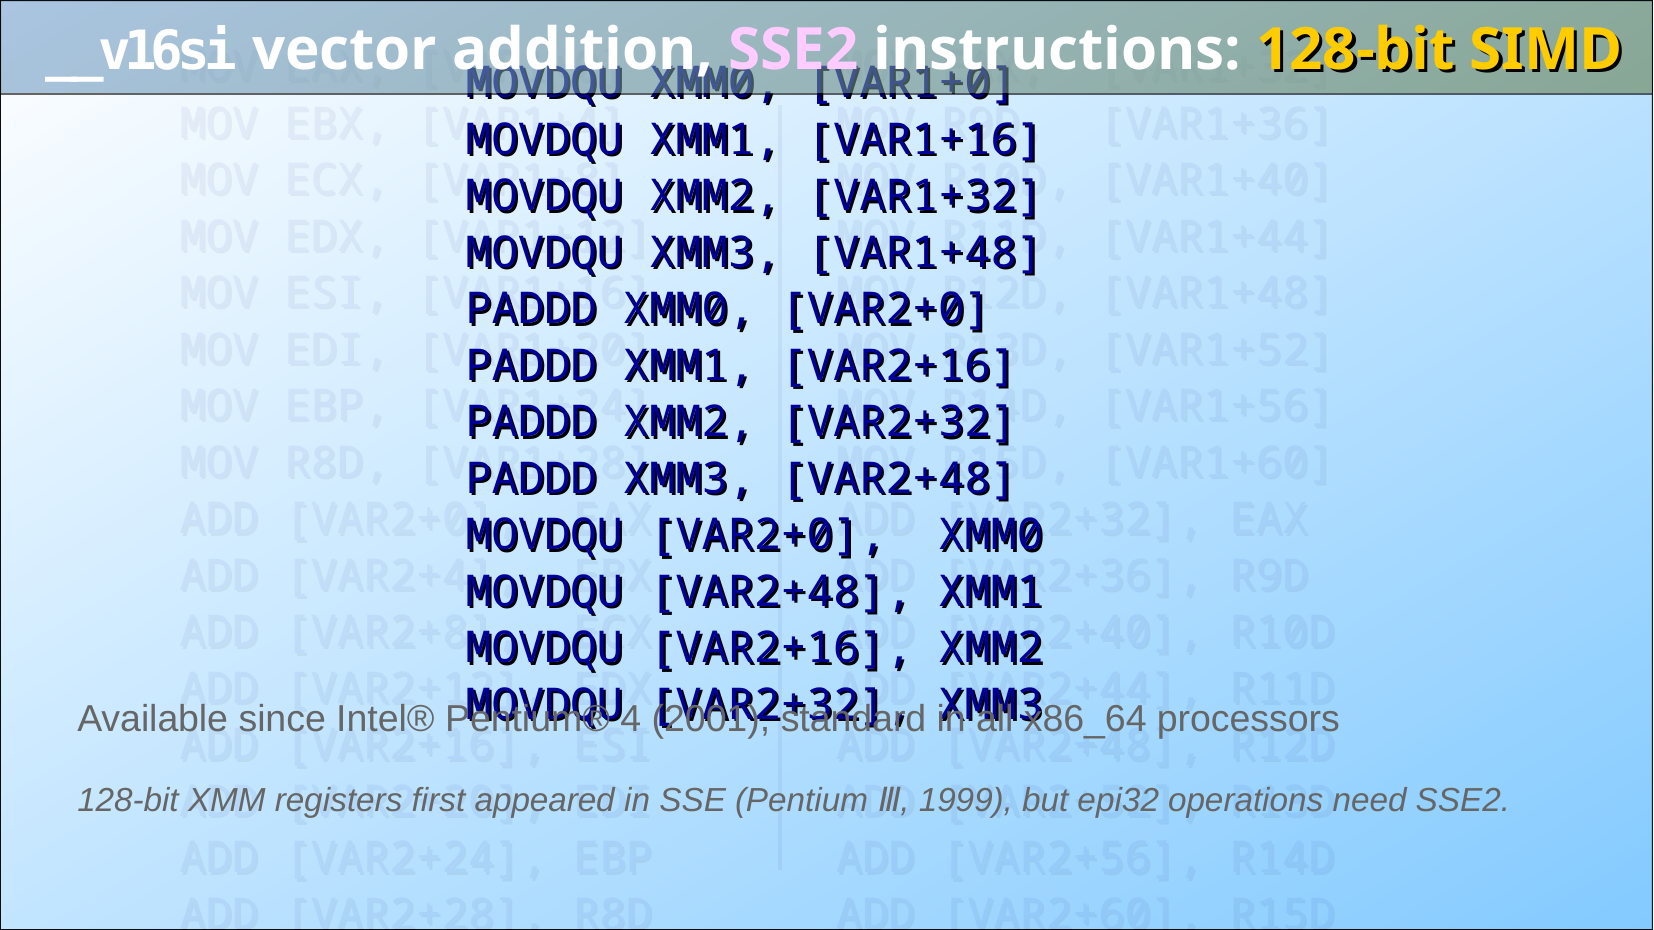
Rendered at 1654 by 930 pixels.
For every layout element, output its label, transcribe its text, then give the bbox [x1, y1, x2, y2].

text_box [591, 93, 606, 99]
text_box Available since Intel® Pentium® 4 (2001), standard in all x86_64 processors 128-bit XMM registers first appeared in SSE (Pentium Ⅲ, 1999), but epi32 operations need SSE2. [62, 690, 1528, 827]
text_box [909, 93, 923, 99]
text_box [728, 93, 739, 99]
text_box [850, 93, 862, 99]
text_box [710, 93, 724, 99]
text_box [683, 93, 697, 99]
text_box [0, 85, 1653, 930]
text_box [771, 93, 816, 99]
text_box [748, 93, 765, 99]
text_box [616, 93, 653, 99]
text_box __v16si vector addition, SSE2 instructions: 128-bit SIMD [0, 0, 1653, 85]
text_box [984, 93, 1002, 99]
text_box [657, 93, 671, 99]
text_box [535, 93, 549, 99]
text_box [895, 93, 907, 99]
text_box [491, 93, 501, 99]
text_box MOVDQU XMM0, [VAR1+0] MOVDQU XMM1, [VAR1+16] MOVDQU XMM2, [VAR1+32] MOVDQU XMM3, [VAR1+48] PADDD XMM0, [VAR2+0] PADDD XMM1, [VAR2+16] PADDD XMM2, [VAR2+32] PADDD XMM3, [VAR2+48] MOVDQU [VAR2+0], XMM0 MOVDQU [VAR2+48], XMM1 MOVDQU [VAR2+16], XMM2 MOVDQU [VAR2+32], XMM3 [465, 99, 1456, 684]
text_box [823, 93, 846, 99]
text_box [672, 93, 679, 99]
text_box [866, 93, 882, 99]
text_box [560, 93, 580, 99]
text_box [473, 93, 487, 99]
text_box [930, 93, 975, 99]
text_box [511, 93, 531, 99]
